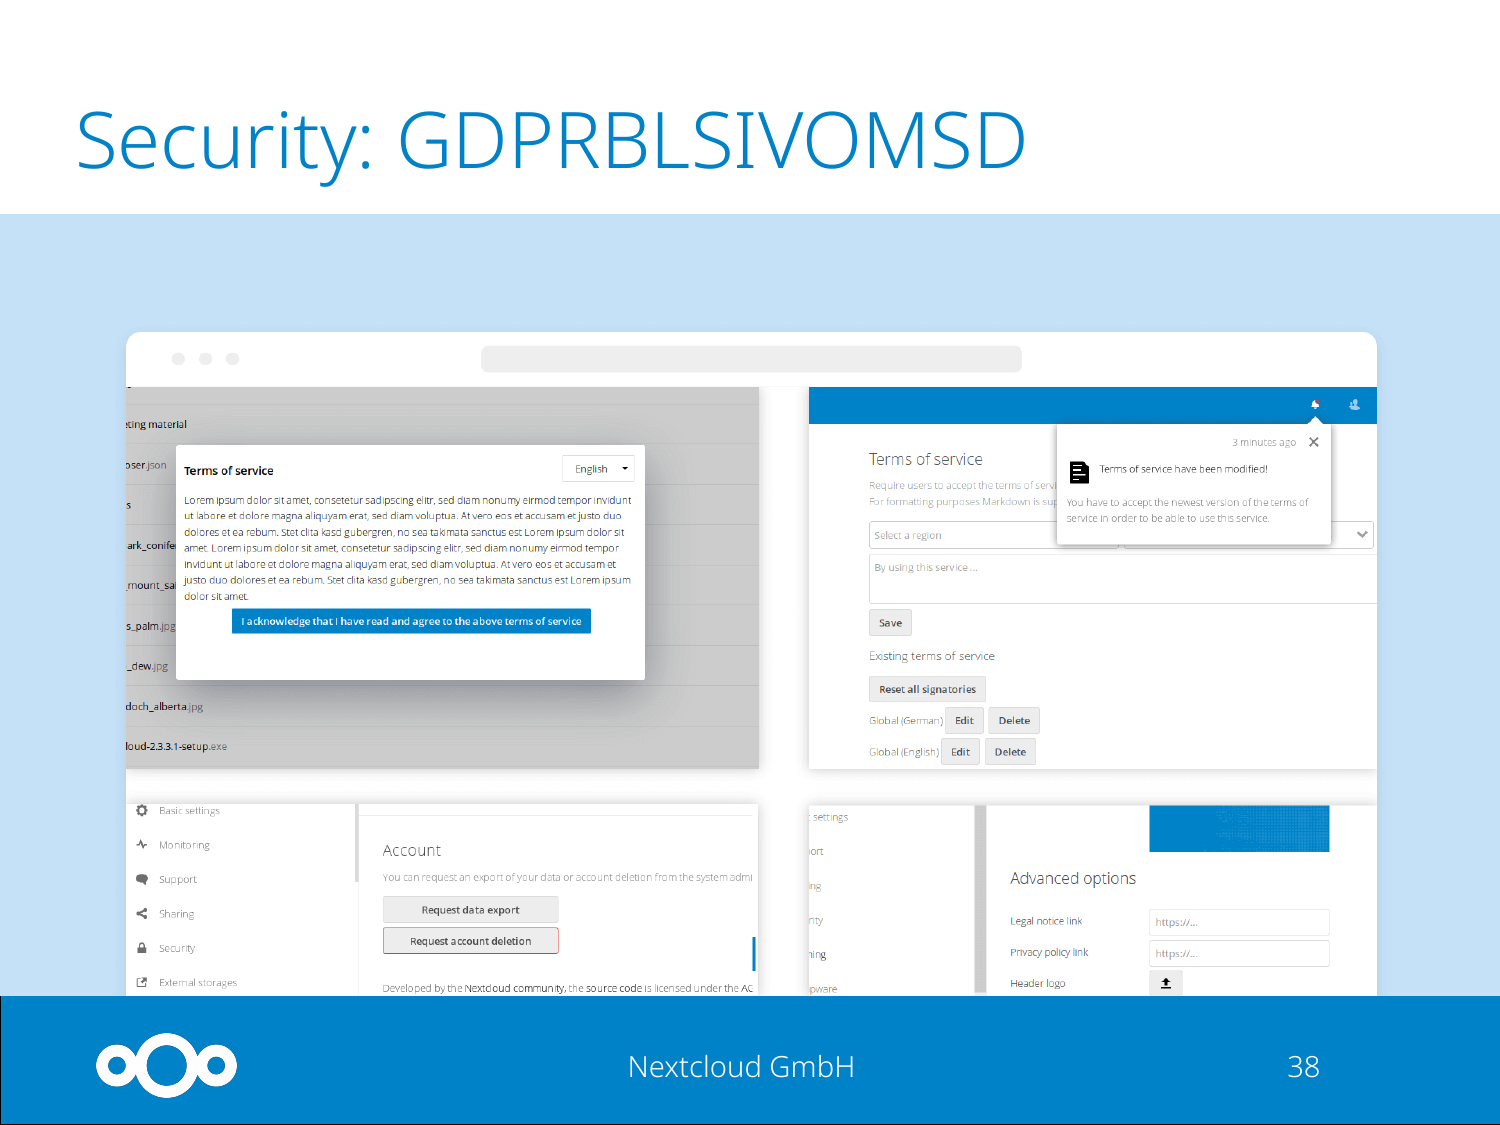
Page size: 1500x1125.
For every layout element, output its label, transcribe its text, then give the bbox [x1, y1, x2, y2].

picture [96, 1033, 237, 1098]
picture [0, 214, 1500, 996]
title Security: GDPRBLSIVOMSD [74, 44, 1425, 214]
